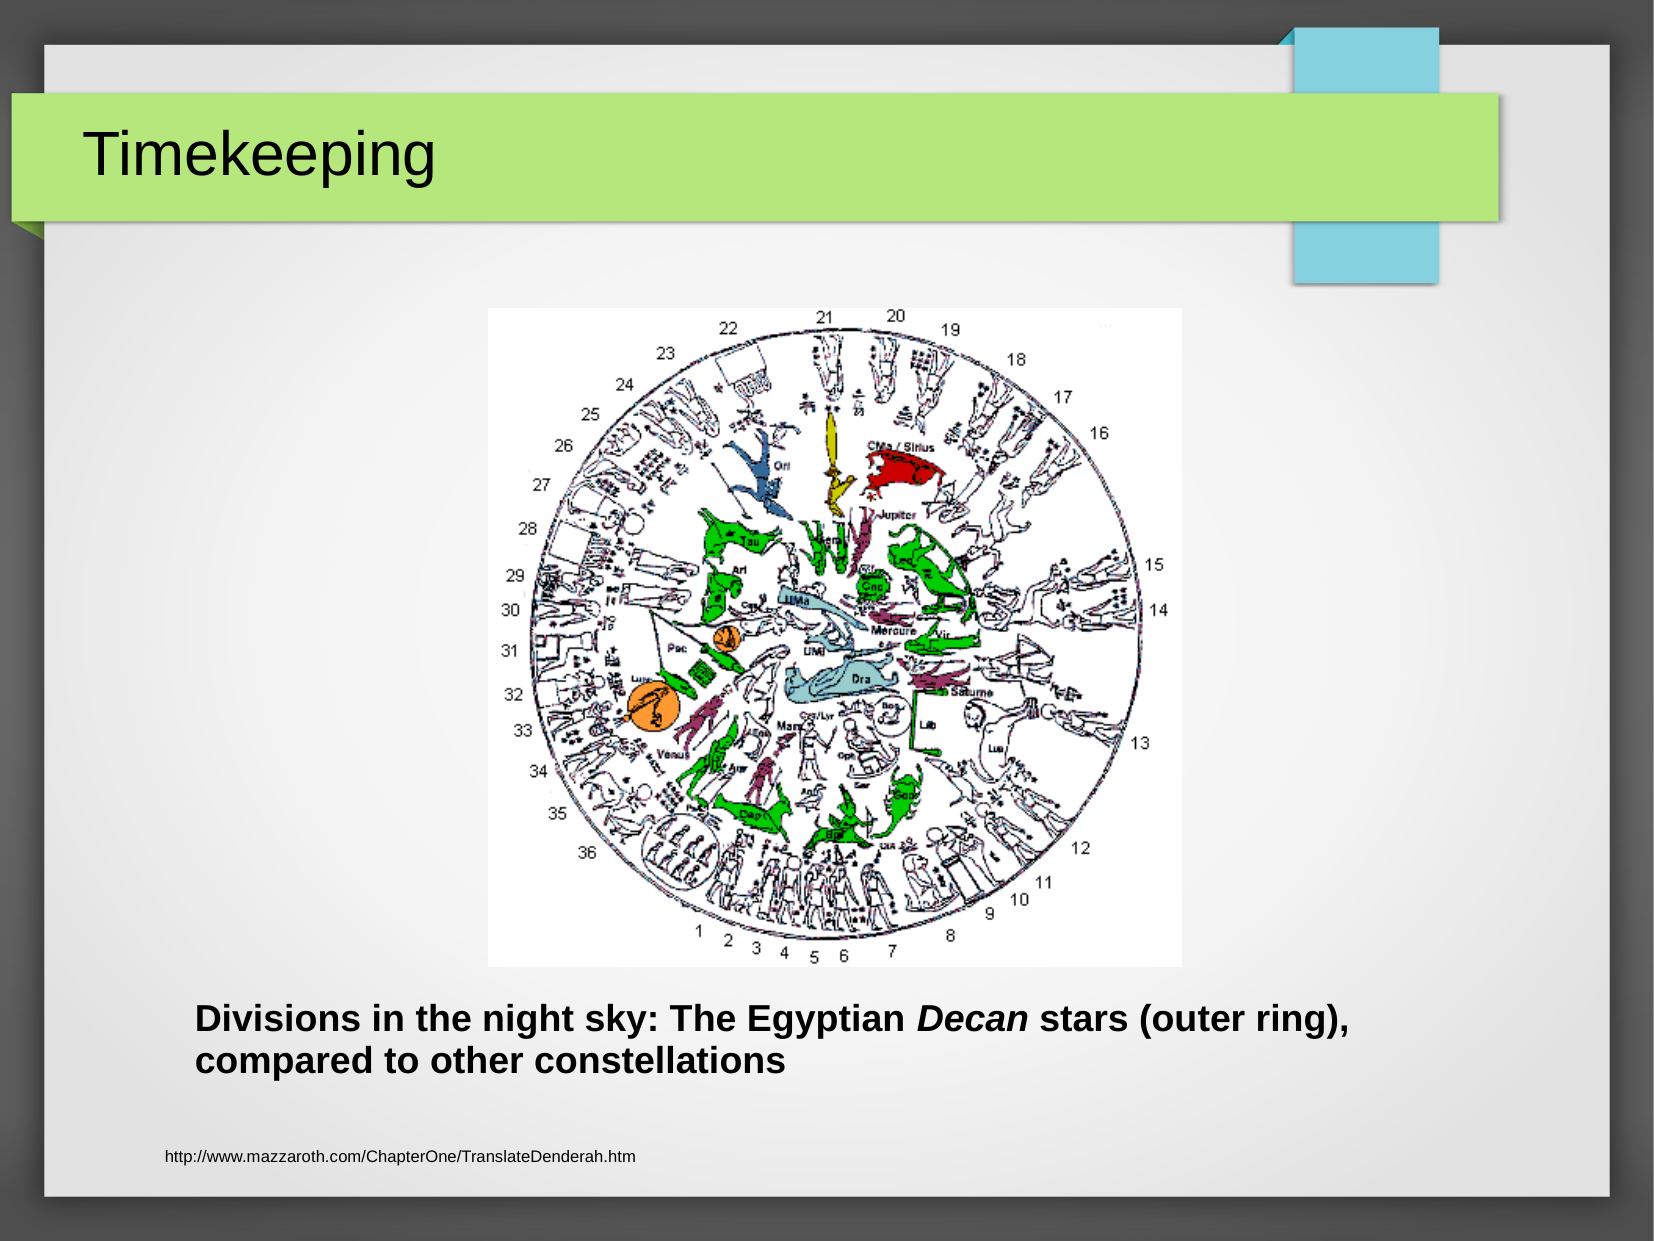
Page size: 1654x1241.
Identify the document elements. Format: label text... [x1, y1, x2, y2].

title Timekeeping [82, 94, 1264, 213]
text_box Divisions in the night sky: The Egyptian Decan stars (outer ring), compared to other constellations [180, 990, 1426, 1089]
text_box http://www.mazzaroth.com/ChapterOne/TranslateDenderah.htm [150, 1140, 1426, 1174]
picture [0, 0, 1654, 1241]
